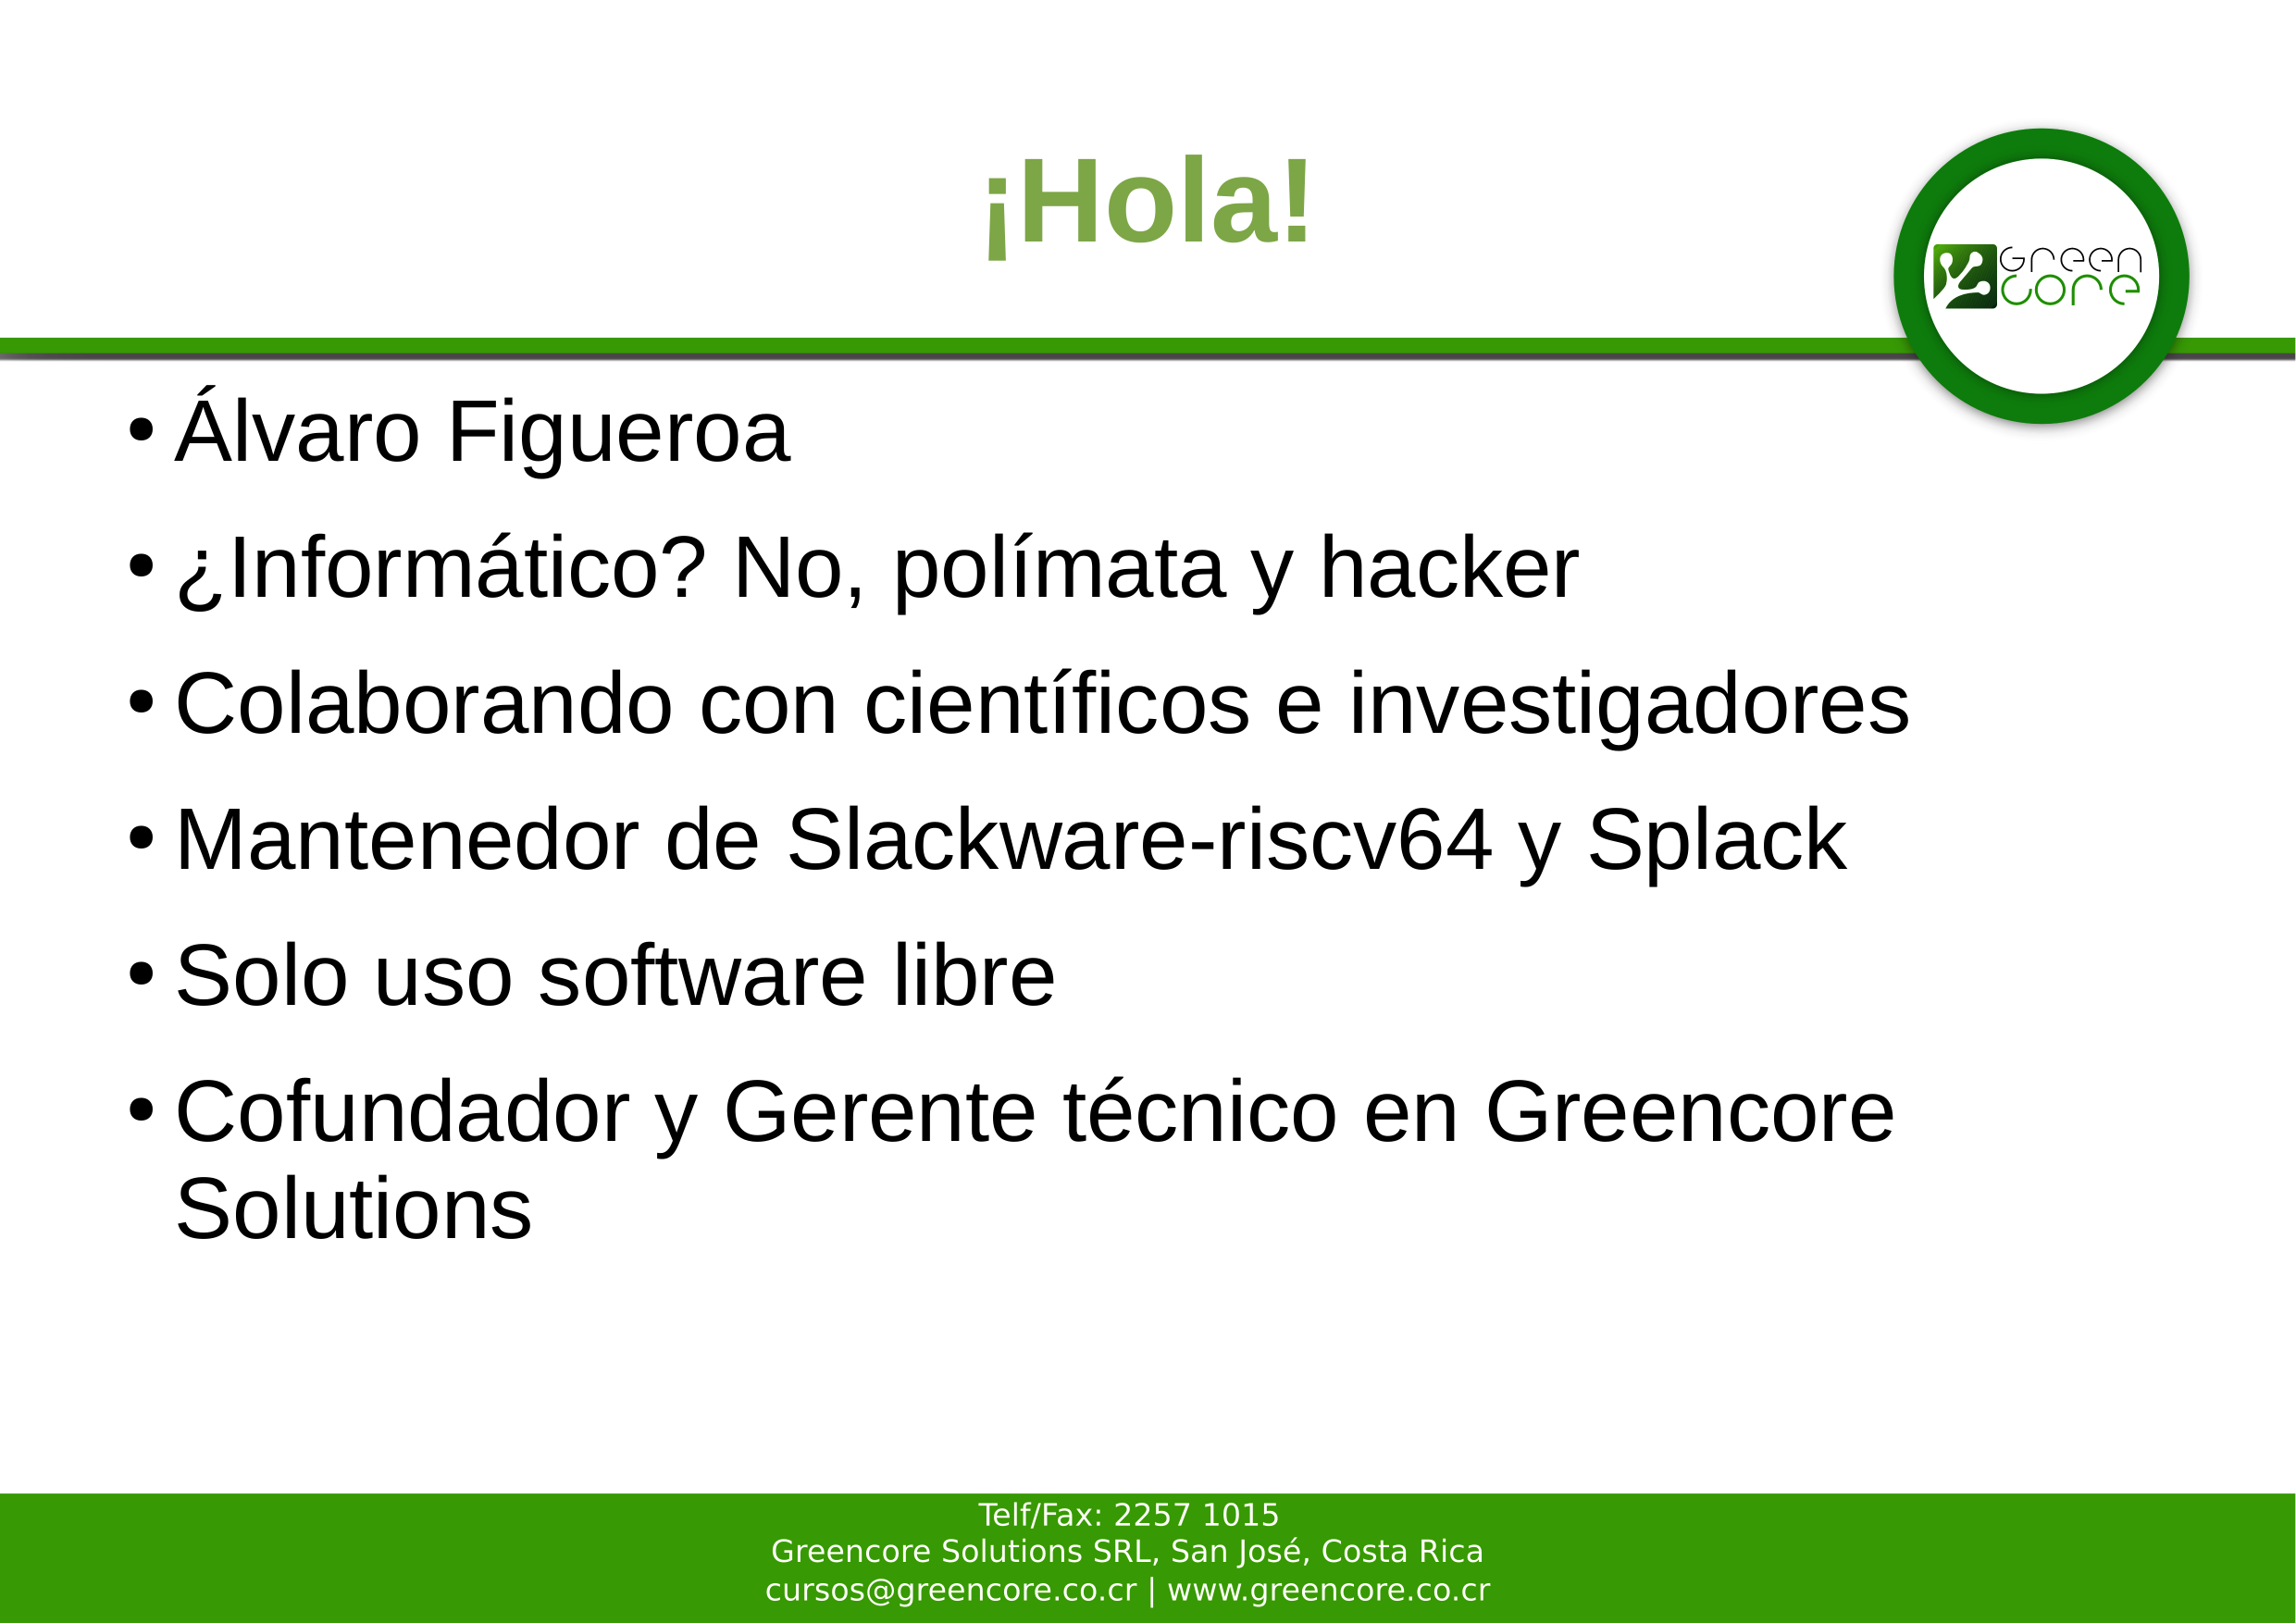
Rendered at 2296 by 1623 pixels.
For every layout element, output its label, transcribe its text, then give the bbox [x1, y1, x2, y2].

picture [0, 0, 2296, 1623]
list Álvaro Figueroa ¿Informático? No, polímata y hacker Colaborando con científicos e investigadores Mantenedor de Slackware-riscv64 y Splack Solo uso software libre Cofundador y Gerente técnico en Greencore Solutions [109, 382, 2176, 1492]
title ¡Hola! [115, 64, 2181, 336]
